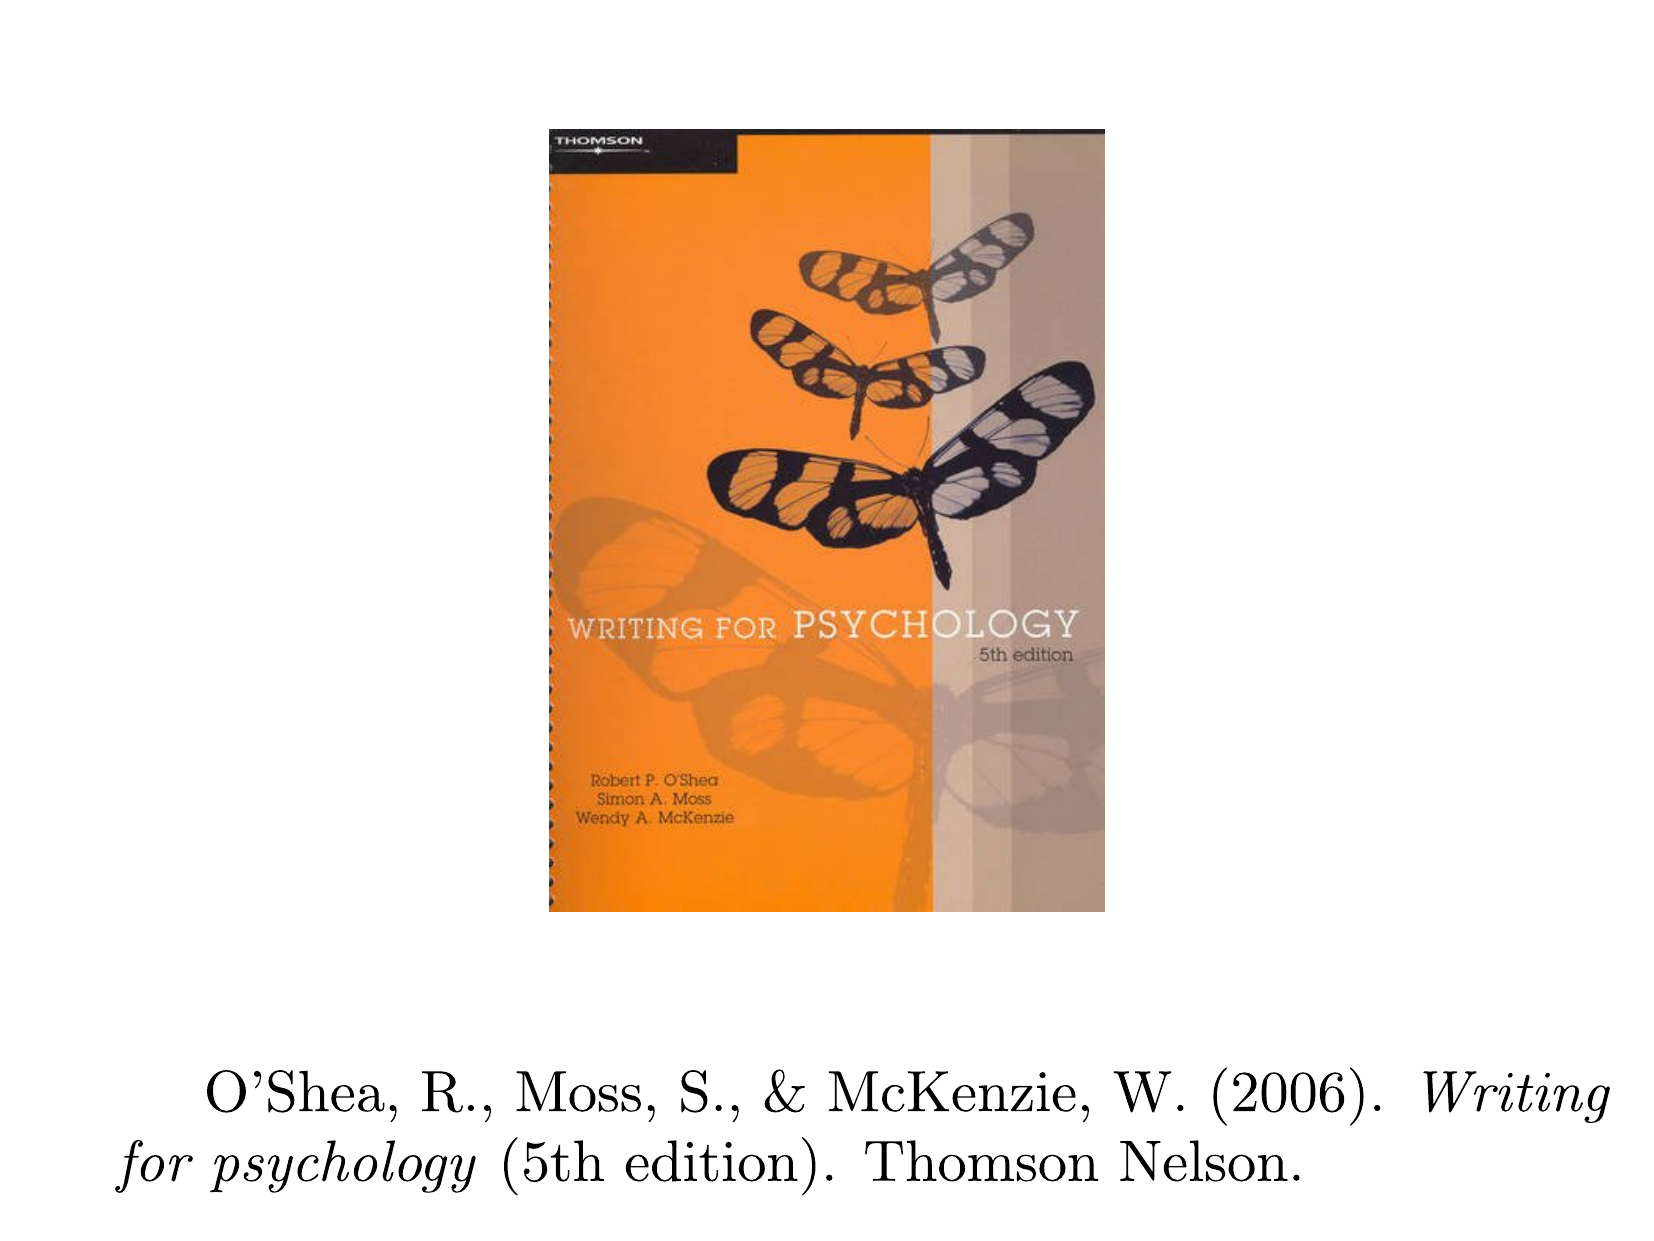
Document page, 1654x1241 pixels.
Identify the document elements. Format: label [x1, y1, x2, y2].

picture [549, 129, 1105, 912]
text_box [115, 1067, 1614, 1196]
